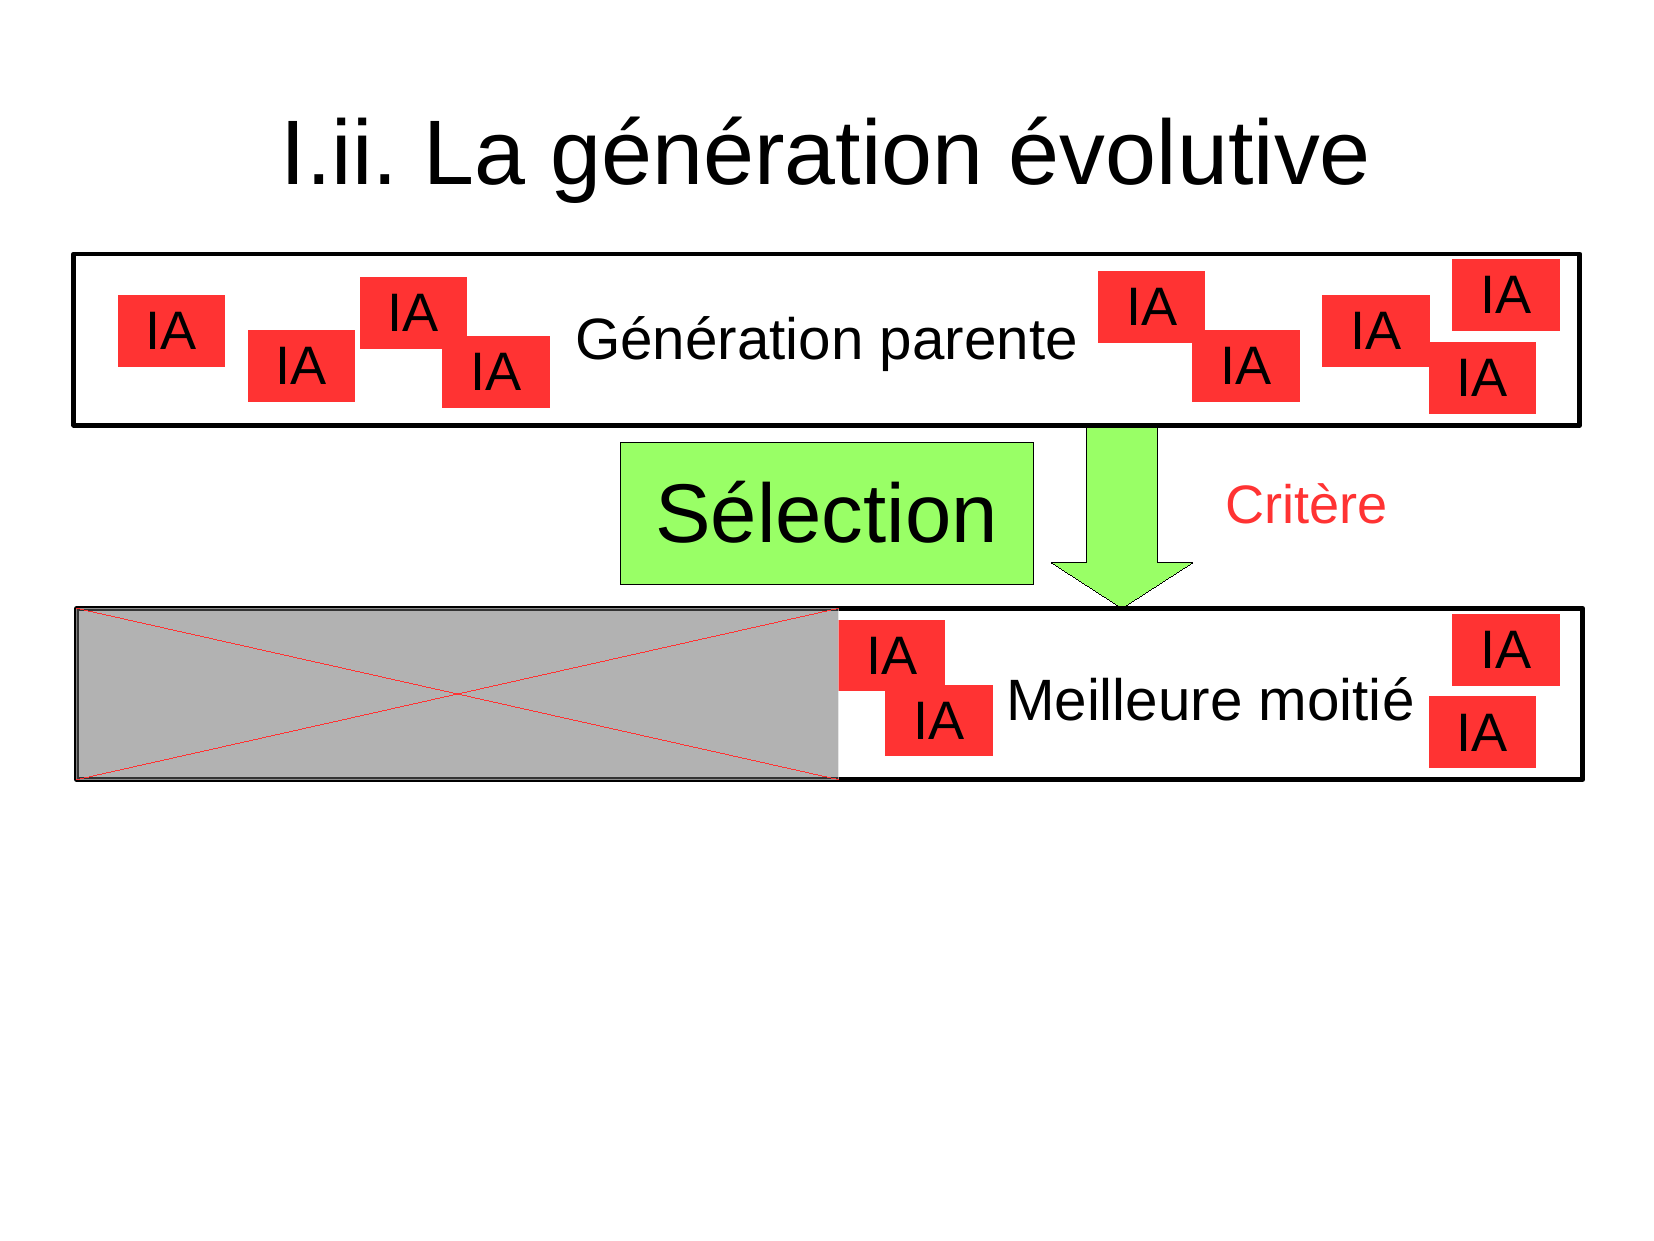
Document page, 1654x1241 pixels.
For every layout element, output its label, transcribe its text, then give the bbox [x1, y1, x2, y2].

text_box IA [1452, 614, 1560, 686]
text_box Meilleure moitié [838, 608, 1583, 792]
text_box Critère [1210, 467, 1404, 544]
title I.ii. La génération évolutive [82, 49, 1571, 253]
text_box IA [1429, 342, 1536, 414]
text_box IA [248, 330, 355, 402]
text_box IA [360, 277, 467, 349]
text_box [1051, 426, 1193, 608]
text_box IA [1322, 295, 1430, 367]
text_box IA [1192, 330, 1300, 402]
text_box IA [442, 336, 550, 408]
text_box IA [1452, 259, 1560, 331]
text_box Génération parente [73, 253, 1580, 426]
text_box Sélection [620, 442, 1034, 585]
text_box IA [1098, 271, 1205, 343]
text_box [76, 608, 838, 780]
text_box IA [118, 295, 225, 367]
text_box IA [1429, 696, 1536, 768]
